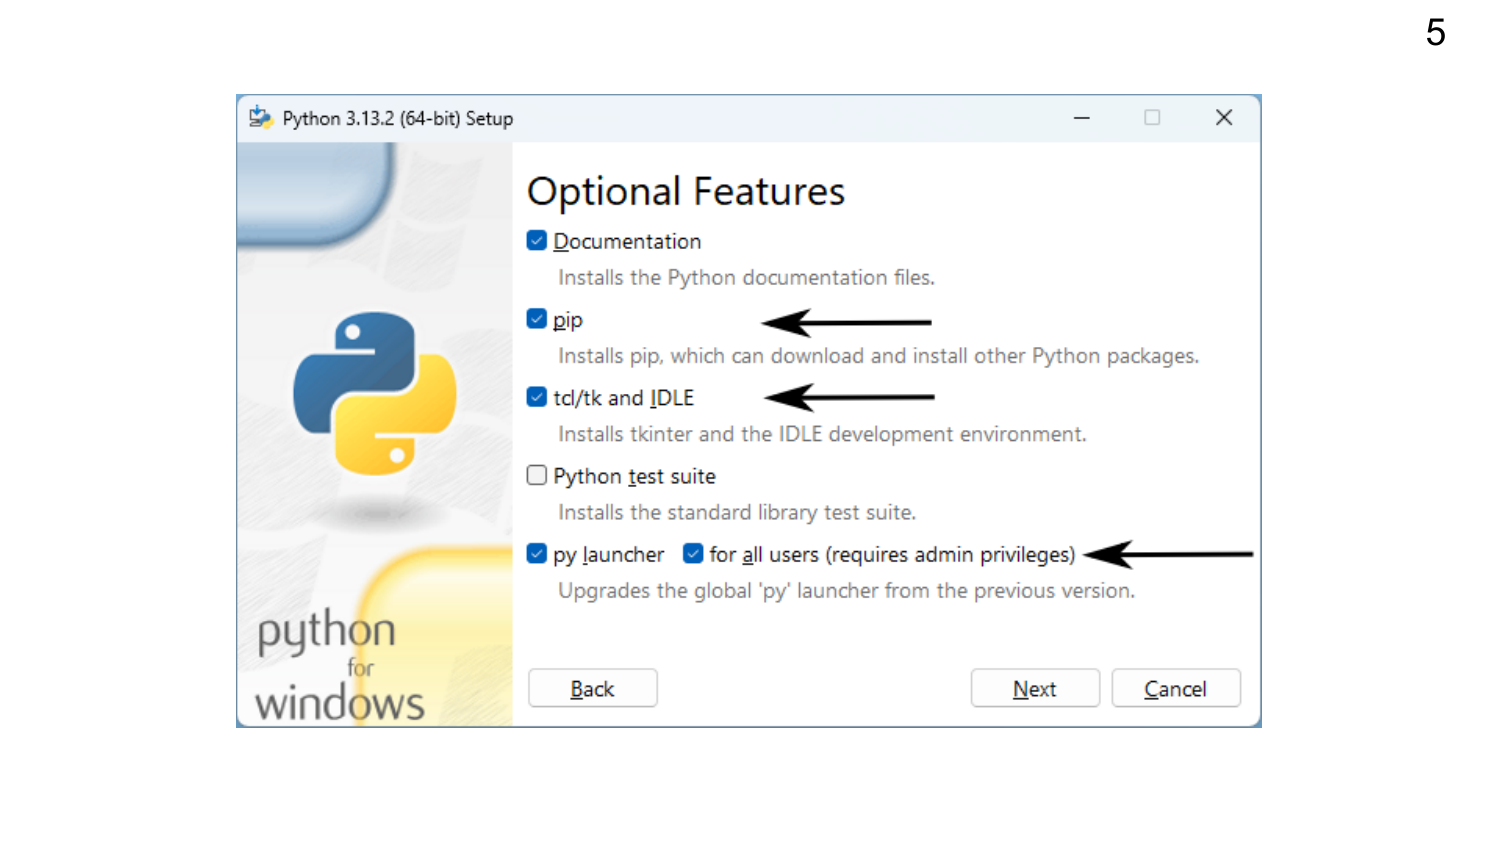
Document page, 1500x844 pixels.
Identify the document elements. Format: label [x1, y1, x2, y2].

picture [236, 94, 1262, 728]
